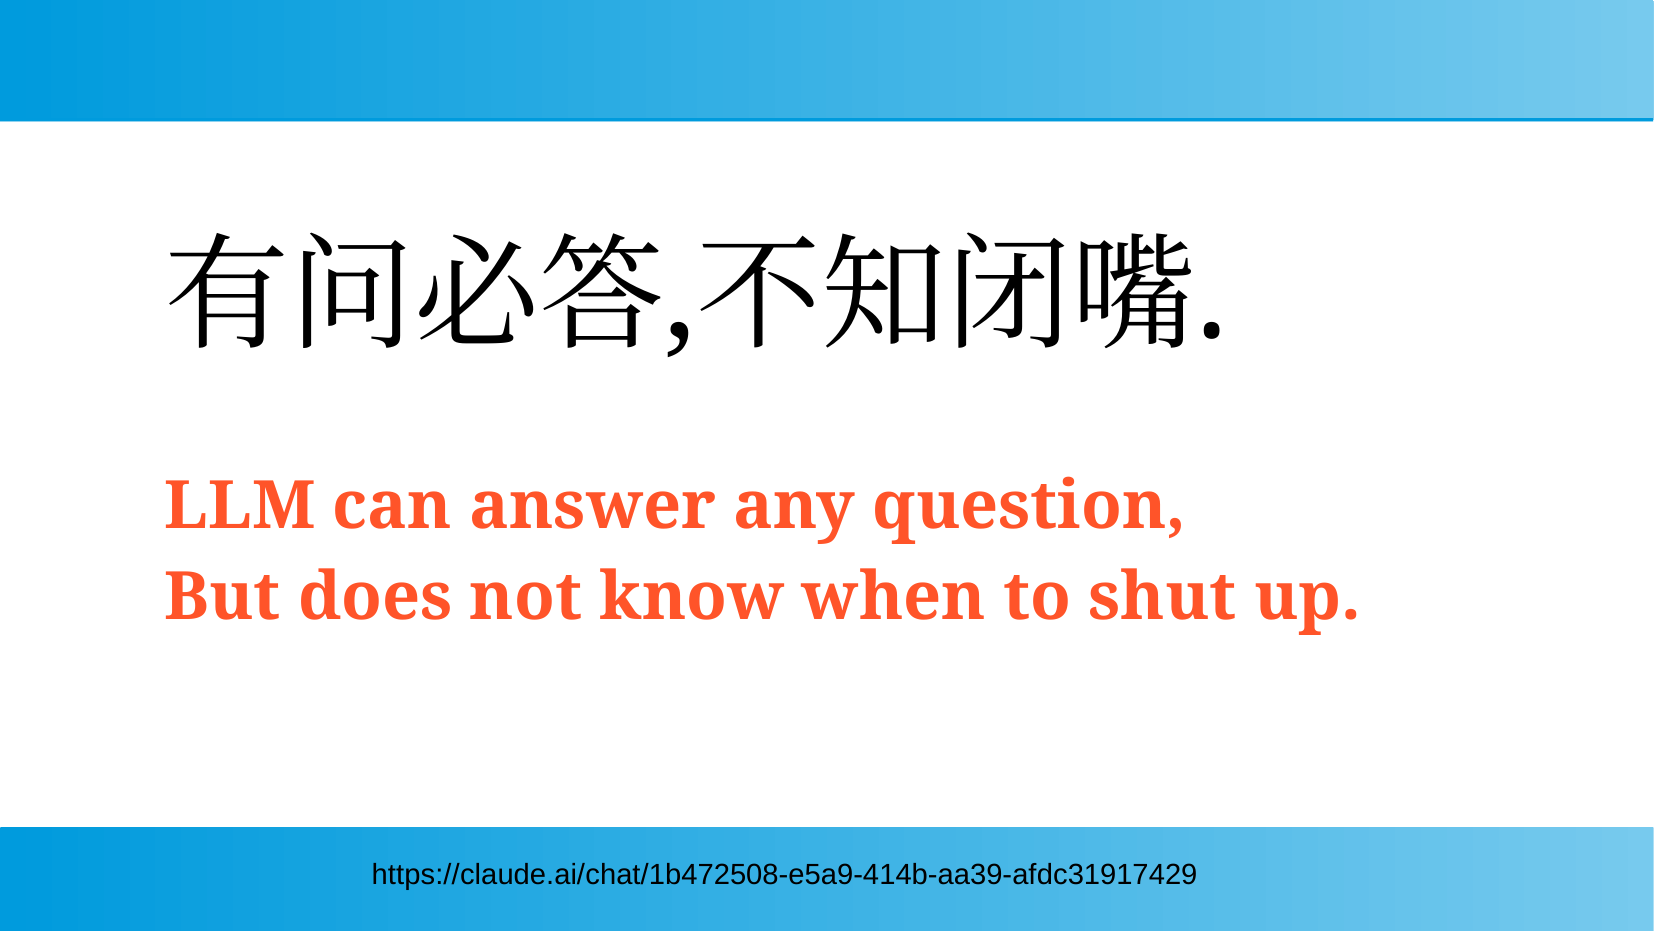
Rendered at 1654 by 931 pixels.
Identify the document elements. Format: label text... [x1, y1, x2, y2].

text_box https://claude.ai/chat/1b472508-e5a9-414b-aa39-afdc31917429 [356, 850, 1370, 907]
text_box 有问必答,不知闭嘴. [150, 187, 1388, 338]
text_box LLM can answer any question, But does not know when to shut up. [150, 450, 1388, 601]
